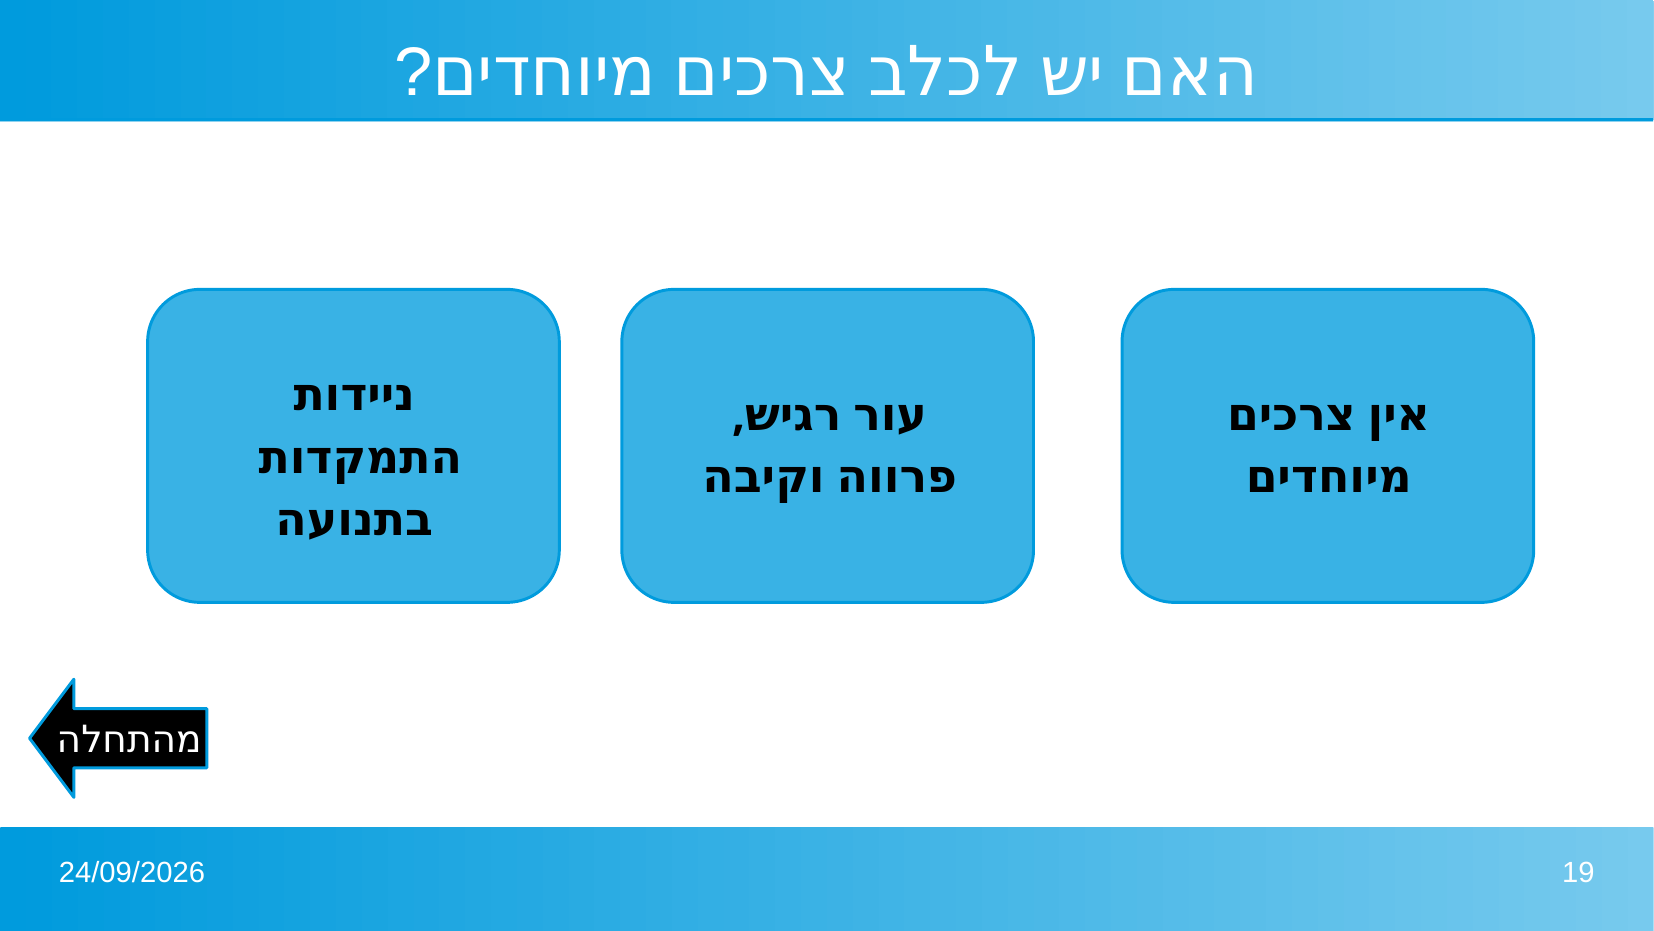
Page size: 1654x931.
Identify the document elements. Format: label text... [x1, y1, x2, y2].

text_box עור רגיש, פרווה וקיבה [667, 373, 993, 514]
text_box [1122, 289, 1534, 603]
text_box [147, 289, 560, 603]
text_box מהתחלה [29, 679, 207, 798]
text_box [621, 289, 1034, 603]
text_box אין צרכים מיוחדים [1181, 373, 1477, 514]
title ?האם יש לכלב צרכים מיוחדים [59, 21, 1595, 116]
text_box ניידות התמקדות בתנועה [206, 354, 502, 557]
